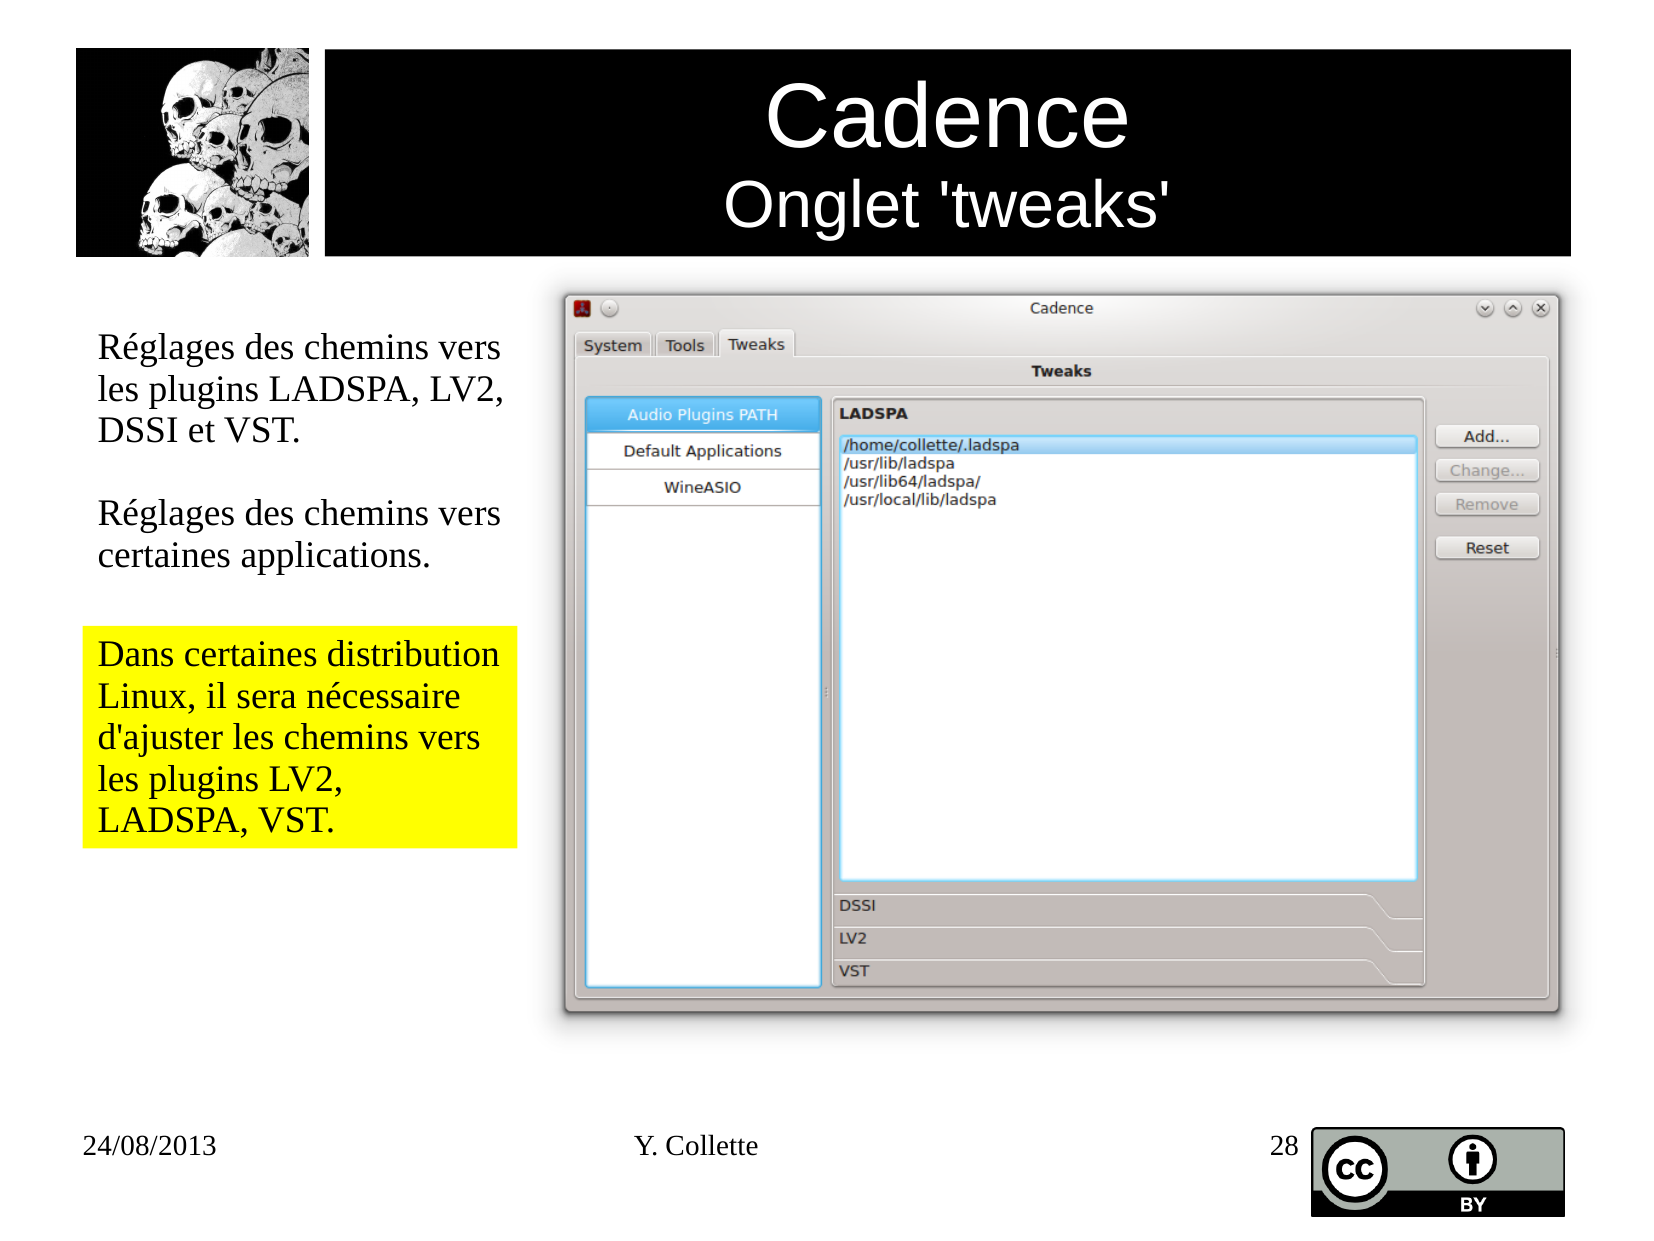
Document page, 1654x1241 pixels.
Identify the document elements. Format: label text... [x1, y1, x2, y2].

text_box Dans certaines distribution Linux, il sera nécessaire d'ajuster les chemins vers les plugins LV2, LADSPA, VST. [82, 625, 518, 849]
text_box Réglages des chemins vers les plugins LADSPA, LV2, DSSI et VST. Réglages des chemins vers certaines applications. [82, 318, 544, 583]
picture [76, 48, 309, 257]
picture [517, 247, 1607, 1061]
title Cadence Onglet 'tweaks' [324, 49, 1571, 257]
picture [1311, 1127, 1565, 1217]
